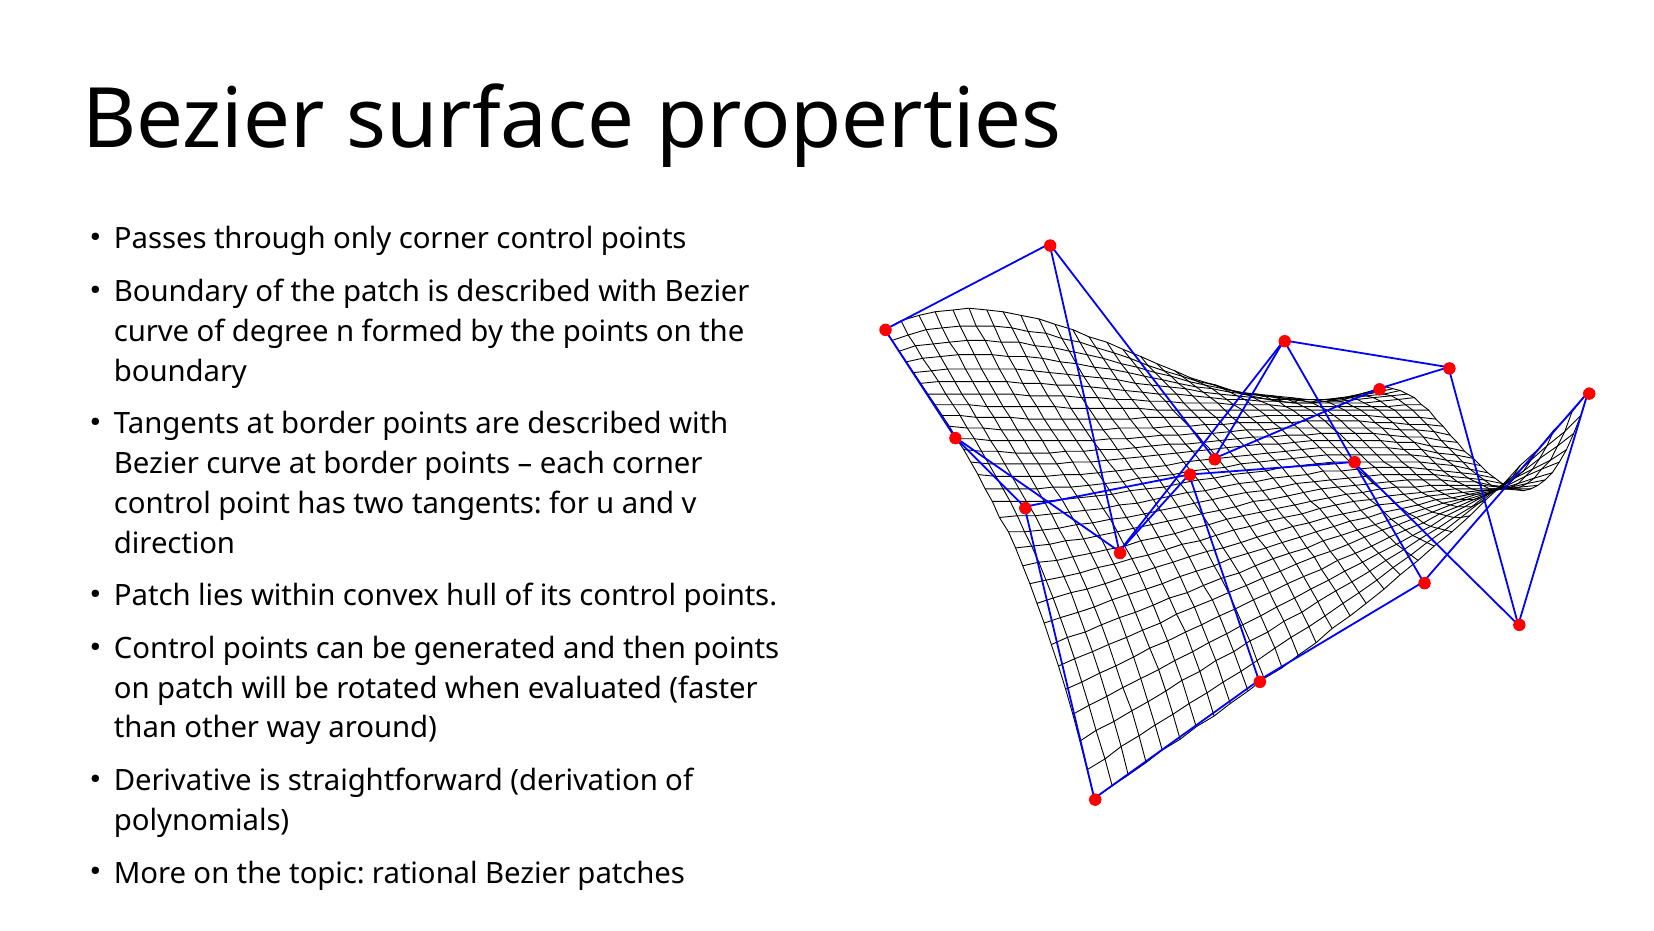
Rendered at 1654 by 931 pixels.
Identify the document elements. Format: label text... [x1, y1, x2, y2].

picture [869, 225, 1606, 818]
list Passes through only corner control points Boundary of the patch is described with Bezier curve of degree n formed by the points on the boundary Tangents at border points are described with Bezier curve at border points – each corner control point has two tangents: for u and v direction Patch lies within convex hull of its control points. Control points can be generated and then points on patch will be rotated when evaluated (faster than other way around) Derivative is straightforward (derivation of polynomials) More on the topic: rational Bezier patches [82, 217, 796, 916]
title Bezier surface properties [82, 37, 1571, 193]
